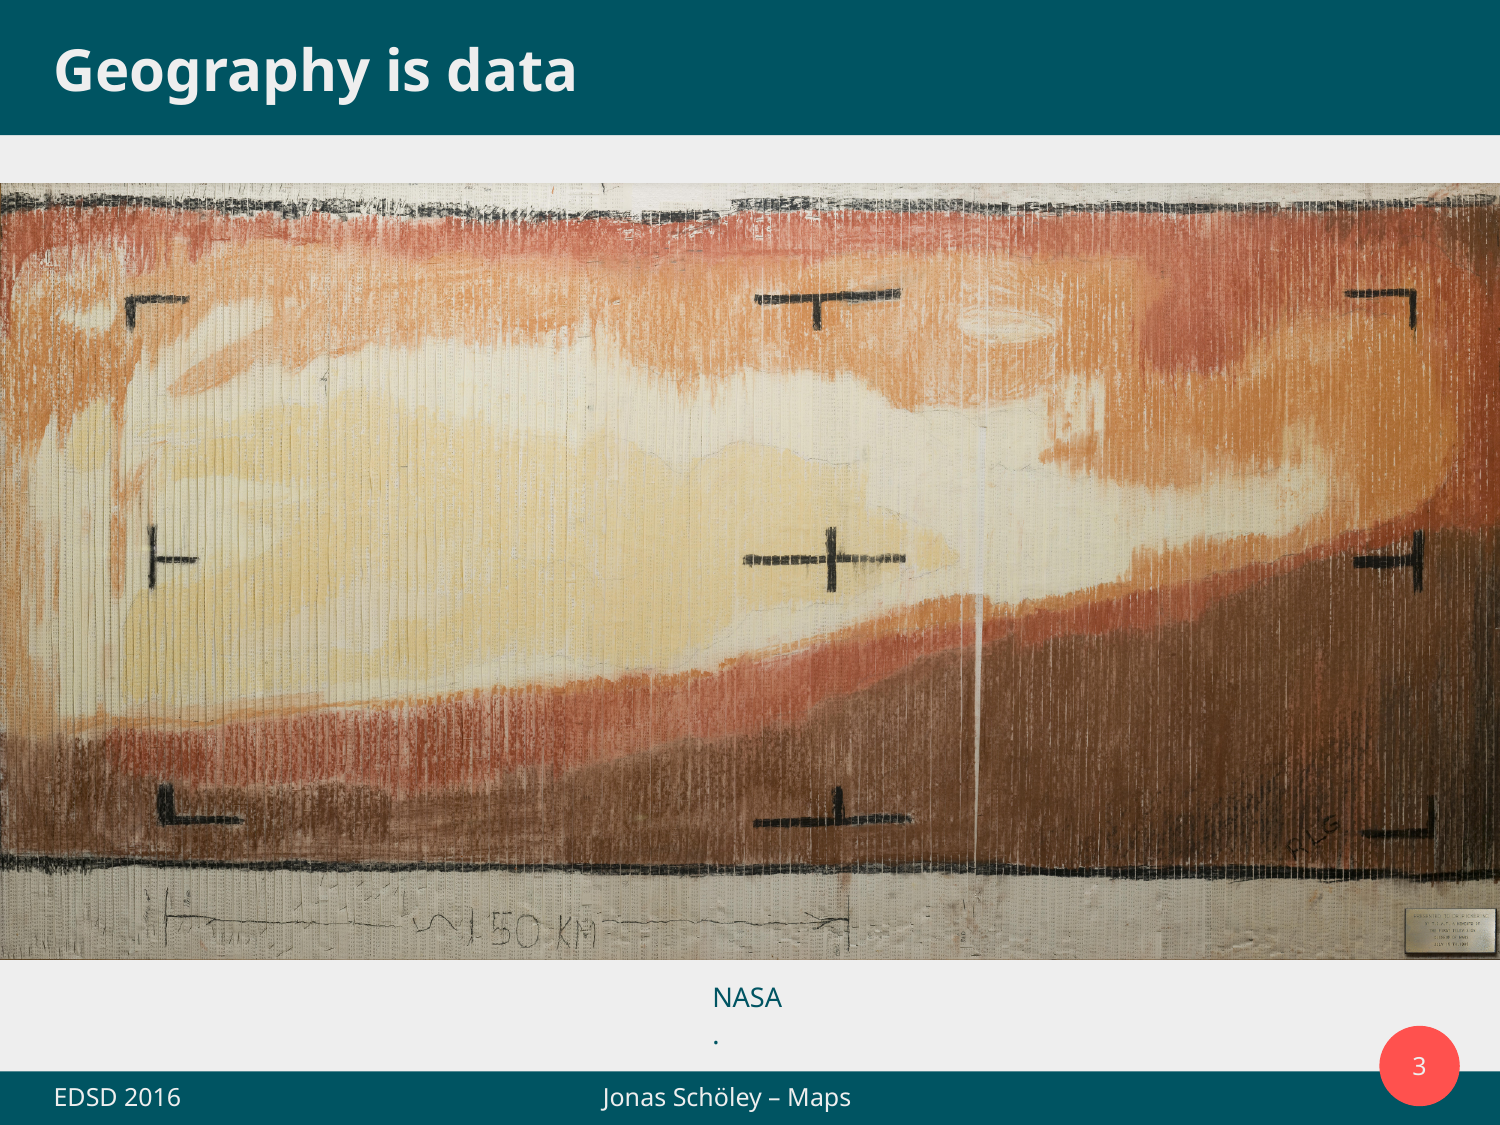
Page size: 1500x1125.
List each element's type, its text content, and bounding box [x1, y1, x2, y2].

text_box NASA. [697, 971, 803, 1058]
title Geography is data [53, 0, 1447, 141]
picture [0, 183, 1500, 960]
